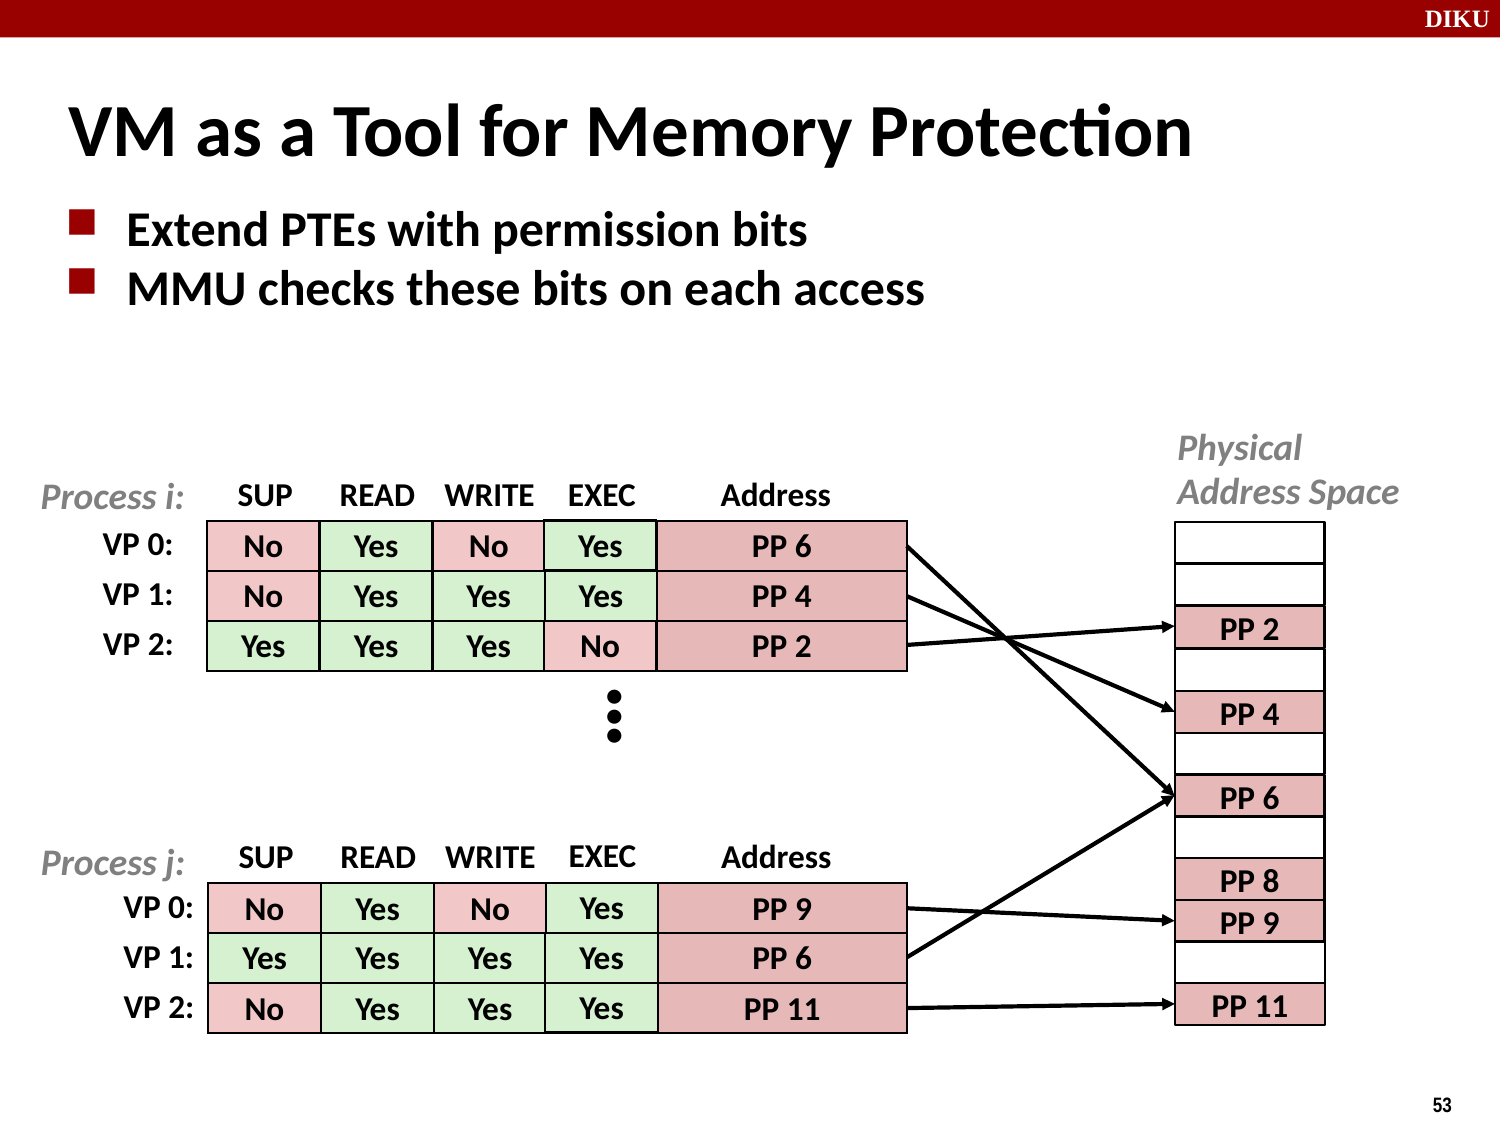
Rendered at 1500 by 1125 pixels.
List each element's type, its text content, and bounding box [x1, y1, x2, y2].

text_box No [210, 983, 321, 1034]
text_box No [433, 883, 545, 933]
text_box PP 11 [657, 983, 908, 1034]
text_box PP 2 [657, 621, 907, 671]
text_box VP 2: [88, 620, 189, 675]
text_box Yes [545, 882, 658, 933]
text_box No [207, 571, 320, 621]
text_box Address [706, 833, 847, 883]
text_box Yes [210, 933, 321, 983]
text_box PP 2 [1174, 606, 1325, 648]
text_box READ [325, 833, 430, 883]
text_box Yes [544, 570, 658, 621]
text_box Yes [433, 933, 545, 983]
text_box Yes [432, 621, 544, 671]
text_box Yes [433, 983, 547, 1034]
text_box VP 1: [108, 933, 210, 983]
text_box PP 11 [1174, 983, 1325, 1025]
text_box VM as a Tool for Memory Protection [53, 62, 1500, 191]
text_box VP 0: [87, 520, 189, 570]
text_box Yes [545, 982, 658, 1033]
text_box PP 6 [657, 521, 907, 571]
text_box Yes [321, 933, 433, 983]
text_box PP 8 [1174, 858, 1325, 899]
text_box Yes [321, 883, 433, 933]
text_box No [432, 521, 544, 571]
text_box Address [705, 471, 846, 521]
text_box No [544, 621, 657, 671]
text_box Extend PTEs with permission bits MMU checks these bits on each access [55, 198, 1419, 350]
text_box Process i: [25, 470, 200, 531]
text_box Yes [320, 621, 432, 671]
text_box SUP [222, 471, 308, 521]
text_box Yes [321, 983, 433, 1034]
text_box PP 4 [658, 571, 907, 621]
text_box Yes [320, 521, 432, 571]
text_box PP 9 [1174, 899, 1325, 940]
text_box VP 2: [108, 983, 210, 1038]
text_box READ [324, 471, 429, 521]
text_box • • • [591, 683, 632, 778]
text_box Physical Address Space [1162, 417, 1438, 522]
text_box VP 0: [108, 883, 210, 933]
text_box PP 4 [1174, 690, 1325, 732]
text_box WRITE [430, 833, 551, 883]
text_box Yes [207, 621, 320, 671]
text_box No [207, 521, 320, 571]
text_box PP 6 [1174, 775, 1325, 815]
text_box Yes [544, 520, 657, 571]
text_box Yes [545, 933, 658, 982]
text_box EXEC [553, 832, 652, 882]
text_box PP 6 [658, 933, 908, 983]
text_box No [210, 883, 321, 933]
text_box WRITE [429, 471, 550, 521]
text_box PP 9 [658, 883, 908, 933]
text_box EXEC [553, 470, 651, 520]
text_box SUP [223, 833, 309, 883]
text_box VP 1: [87, 570, 189, 625]
text_box Yes [432, 571, 544, 621]
text_box Yes [320, 571, 432, 621]
text_box Process j: [25, 836, 201, 896]
